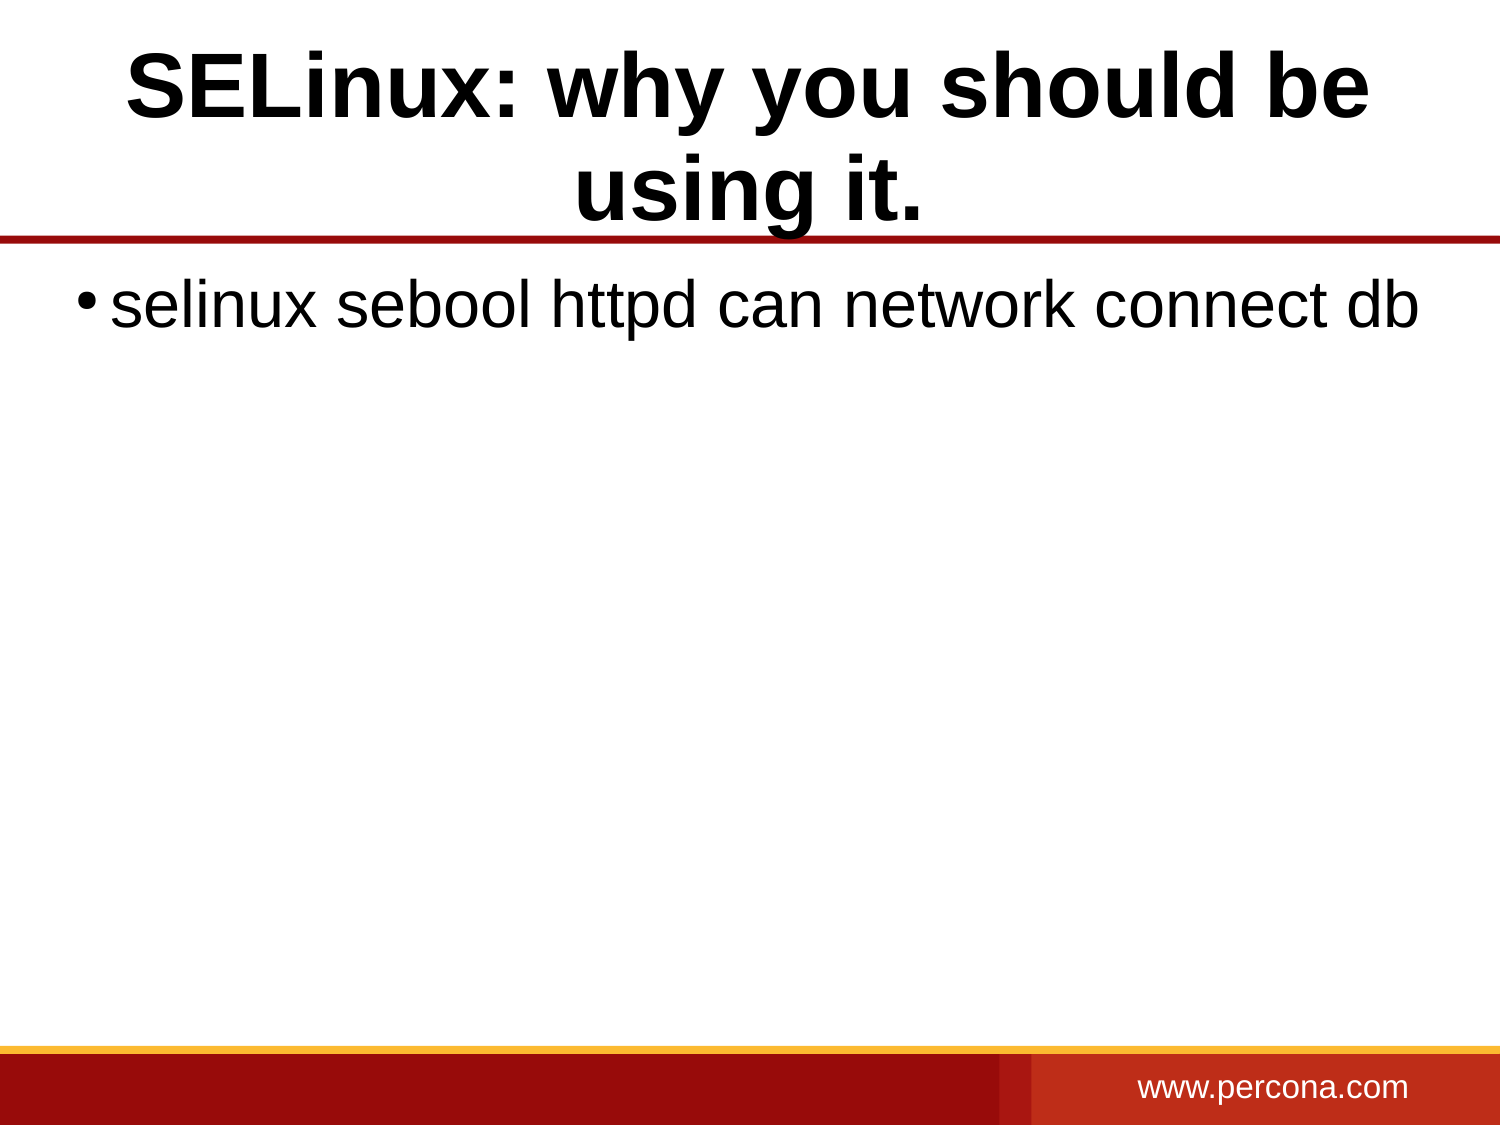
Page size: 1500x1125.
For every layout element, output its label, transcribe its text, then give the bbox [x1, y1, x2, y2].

text_box SELinux: why you should be using it. [75, 44, 1425, 233]
text_box selinux sebool httpd can network connect db [75, 263, 1425, 1006]
